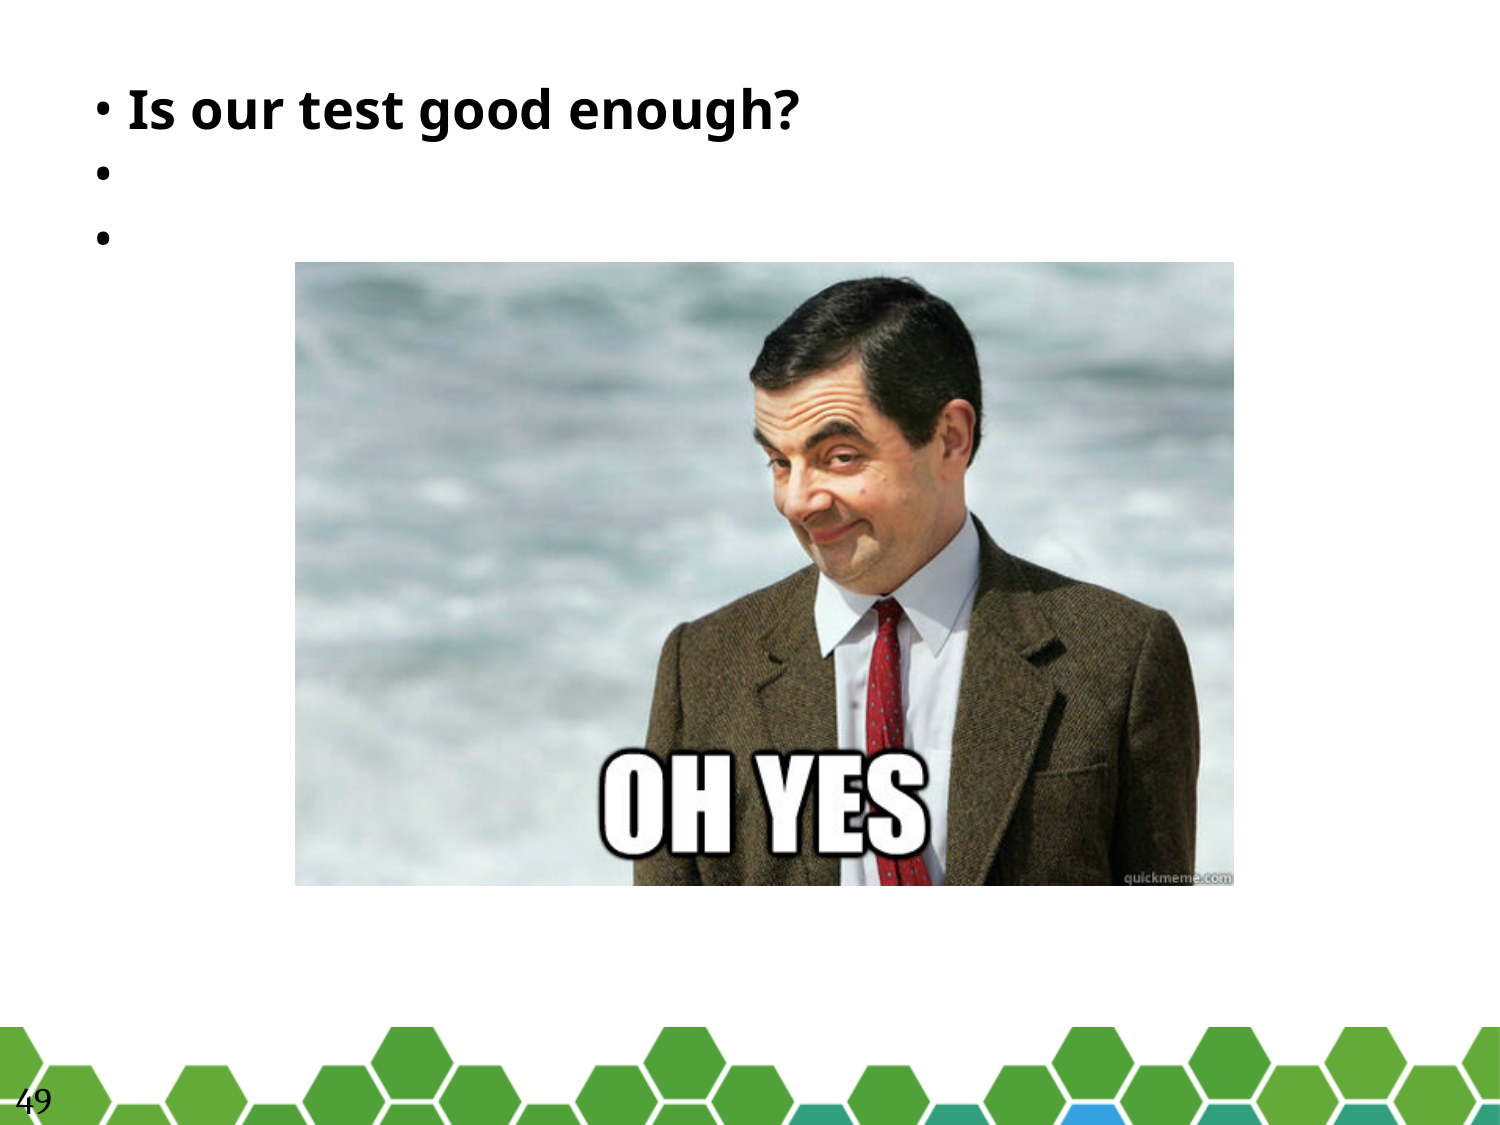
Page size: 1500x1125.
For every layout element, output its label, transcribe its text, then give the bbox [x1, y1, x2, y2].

picture [295, 262, 1234, 886]
text_box Is our test good enough? [93, 75, 1467, 728]
picture [0, 1027, 1500, 1125]
